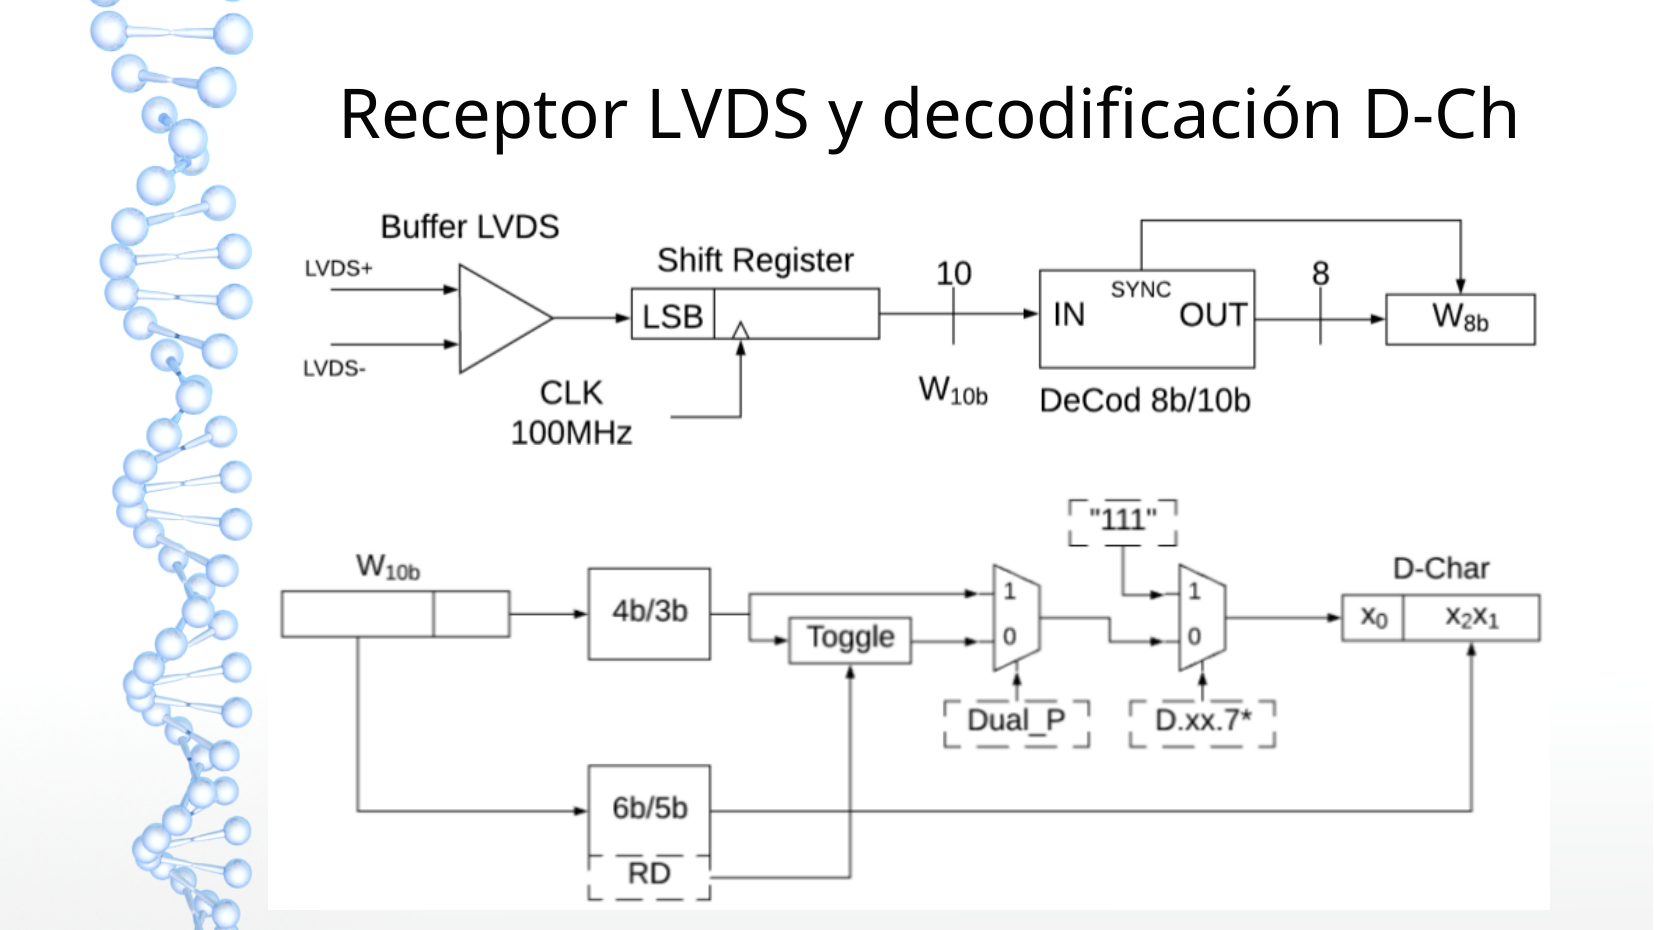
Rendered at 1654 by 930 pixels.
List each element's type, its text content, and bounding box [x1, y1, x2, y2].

picture [0, 0, 1654, 930]
title Receptor LVDS y decodificación D-Ch [265, 35, 1594, 189]
